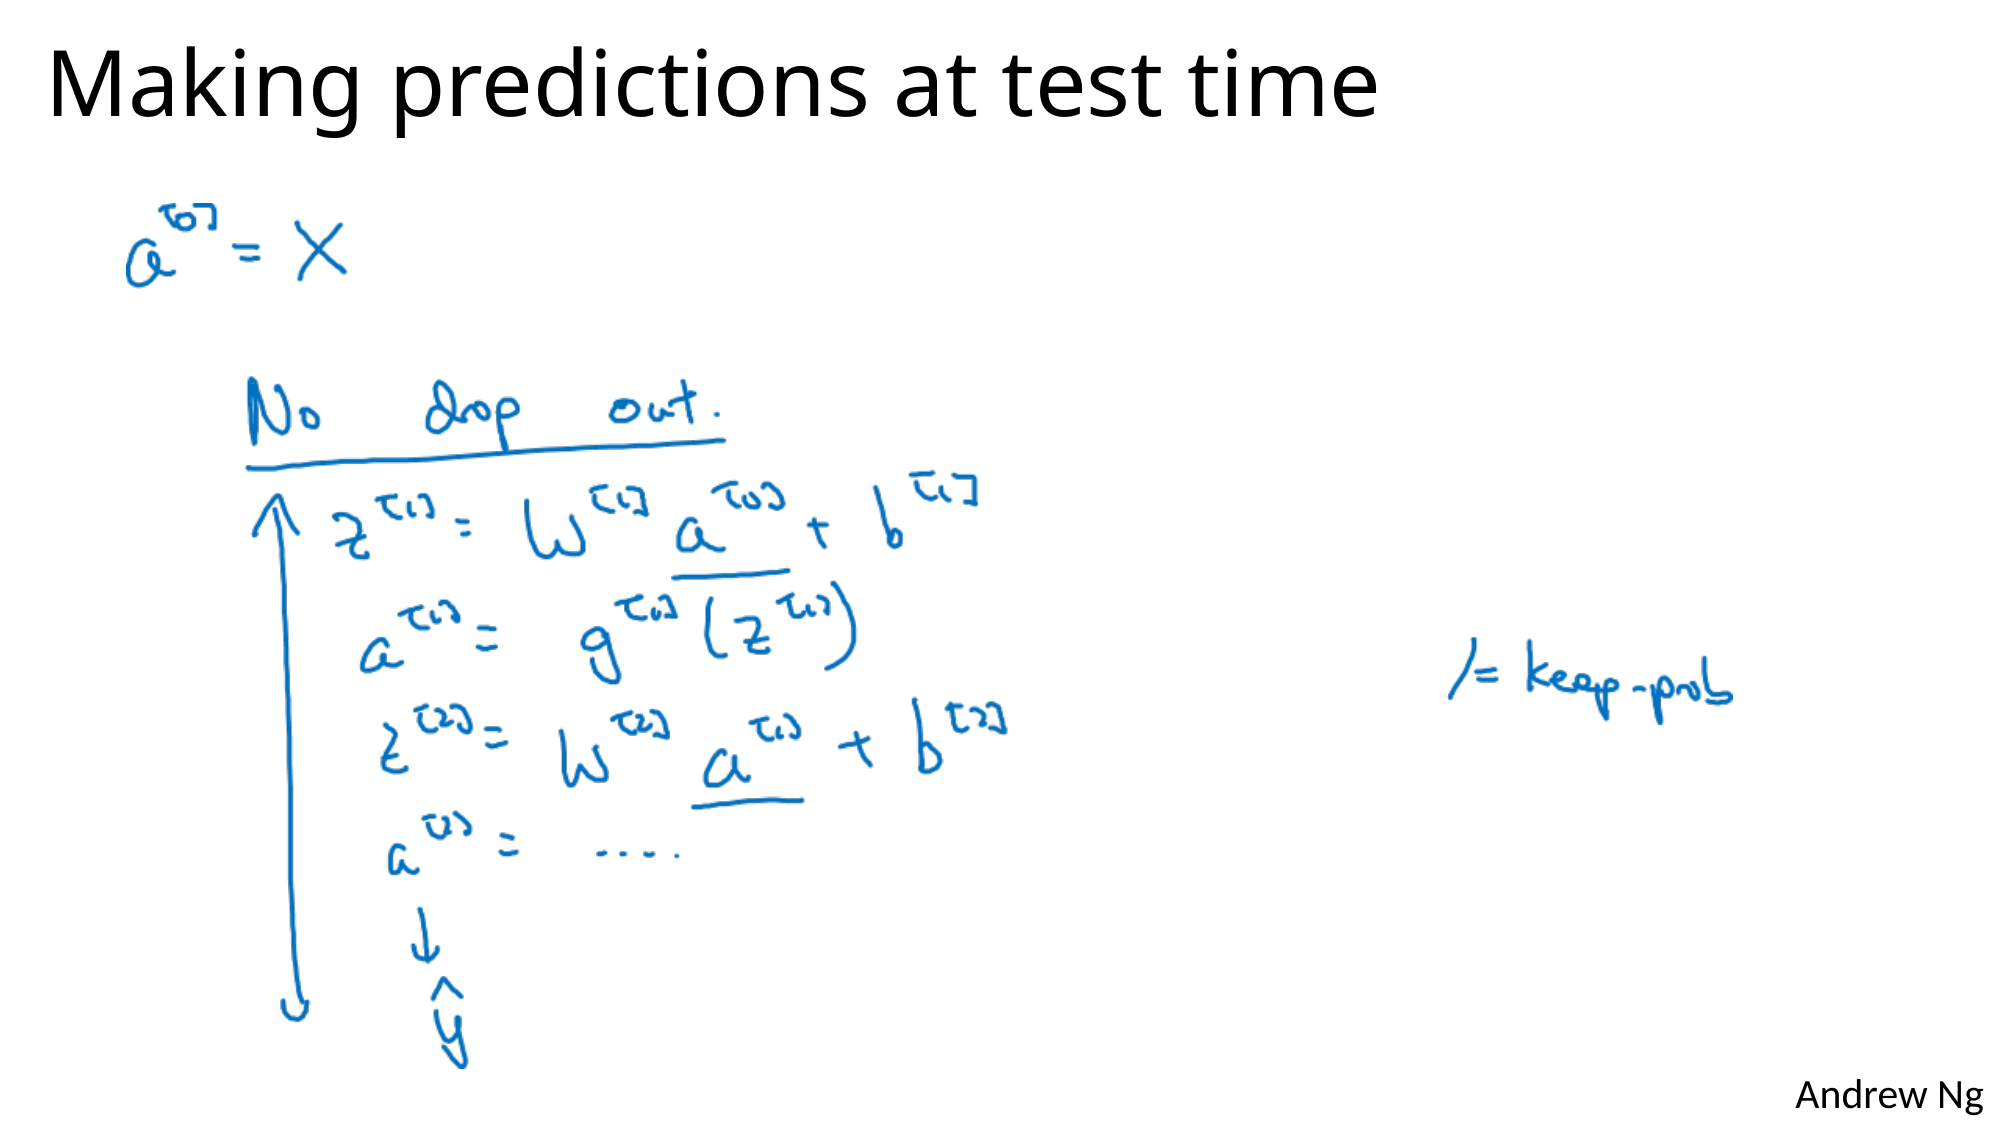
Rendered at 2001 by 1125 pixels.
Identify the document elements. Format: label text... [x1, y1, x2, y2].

picture [126, 203, 1733, 1069]
title Making predictions at test time [30, 29, 1755, 248]
